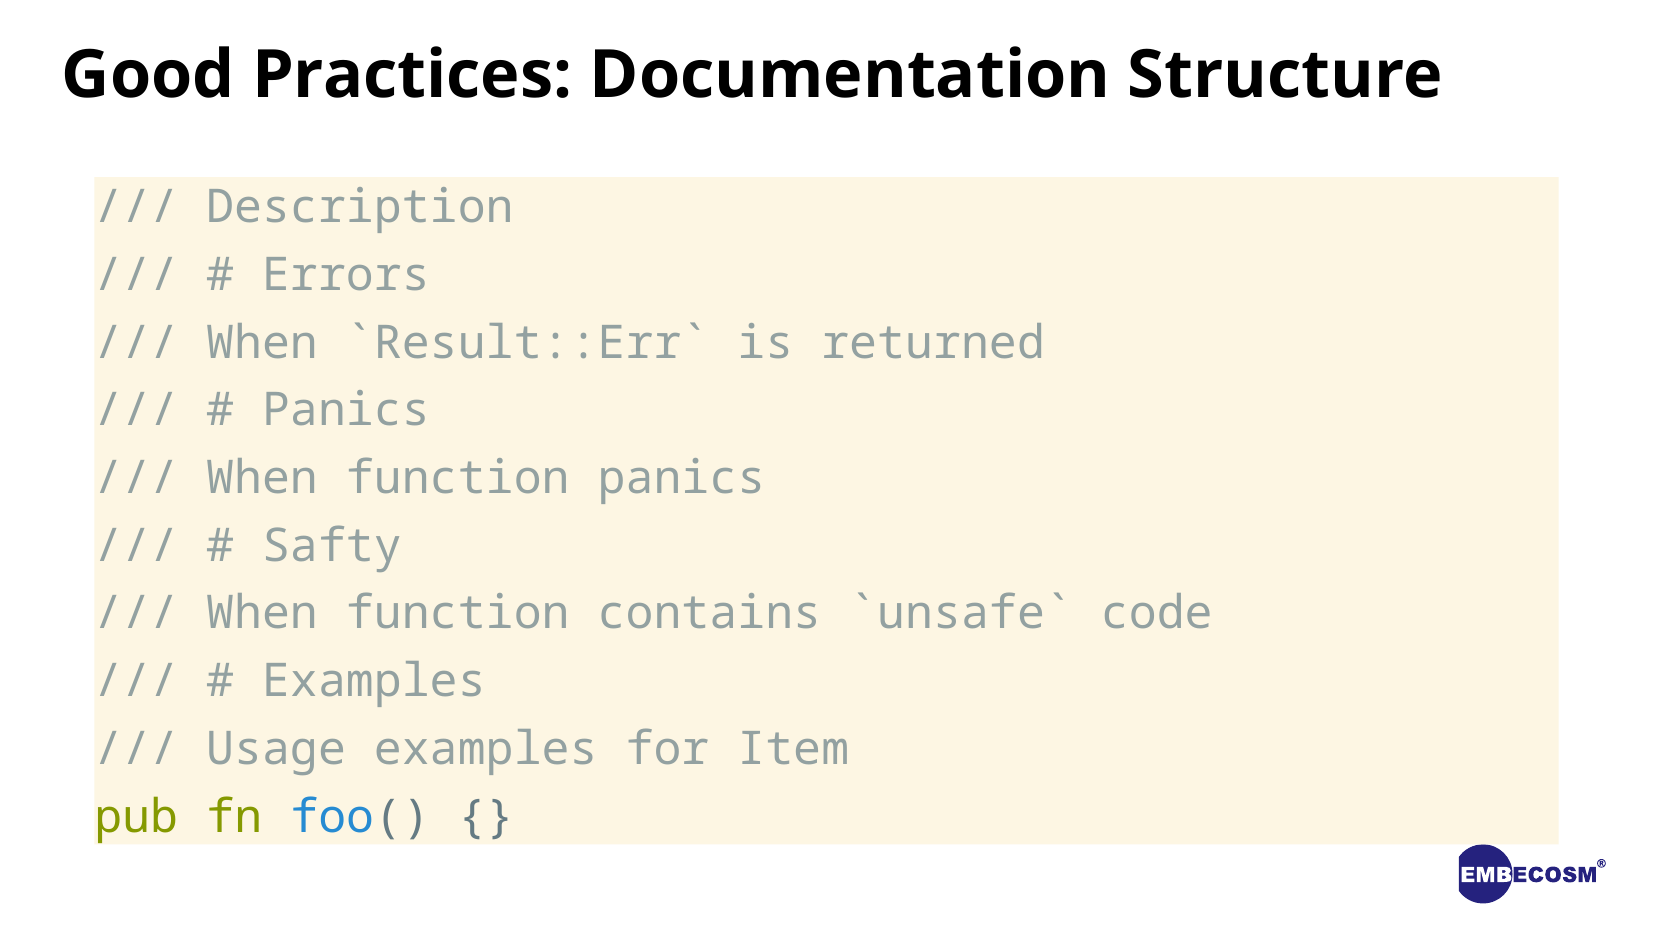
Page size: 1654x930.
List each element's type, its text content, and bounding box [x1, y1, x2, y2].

list /// Description /// # Errors /// When `Result::Err` is returned /// # Panics /// When function panics /// # Safty /// When function contains `unsafe` code /// # Examples /// Usage examples for Item pub fn foo() {} [94, 177, 1559, 845]
title Good Practices: Documentation Structure [47, 26, 1606, 178]
